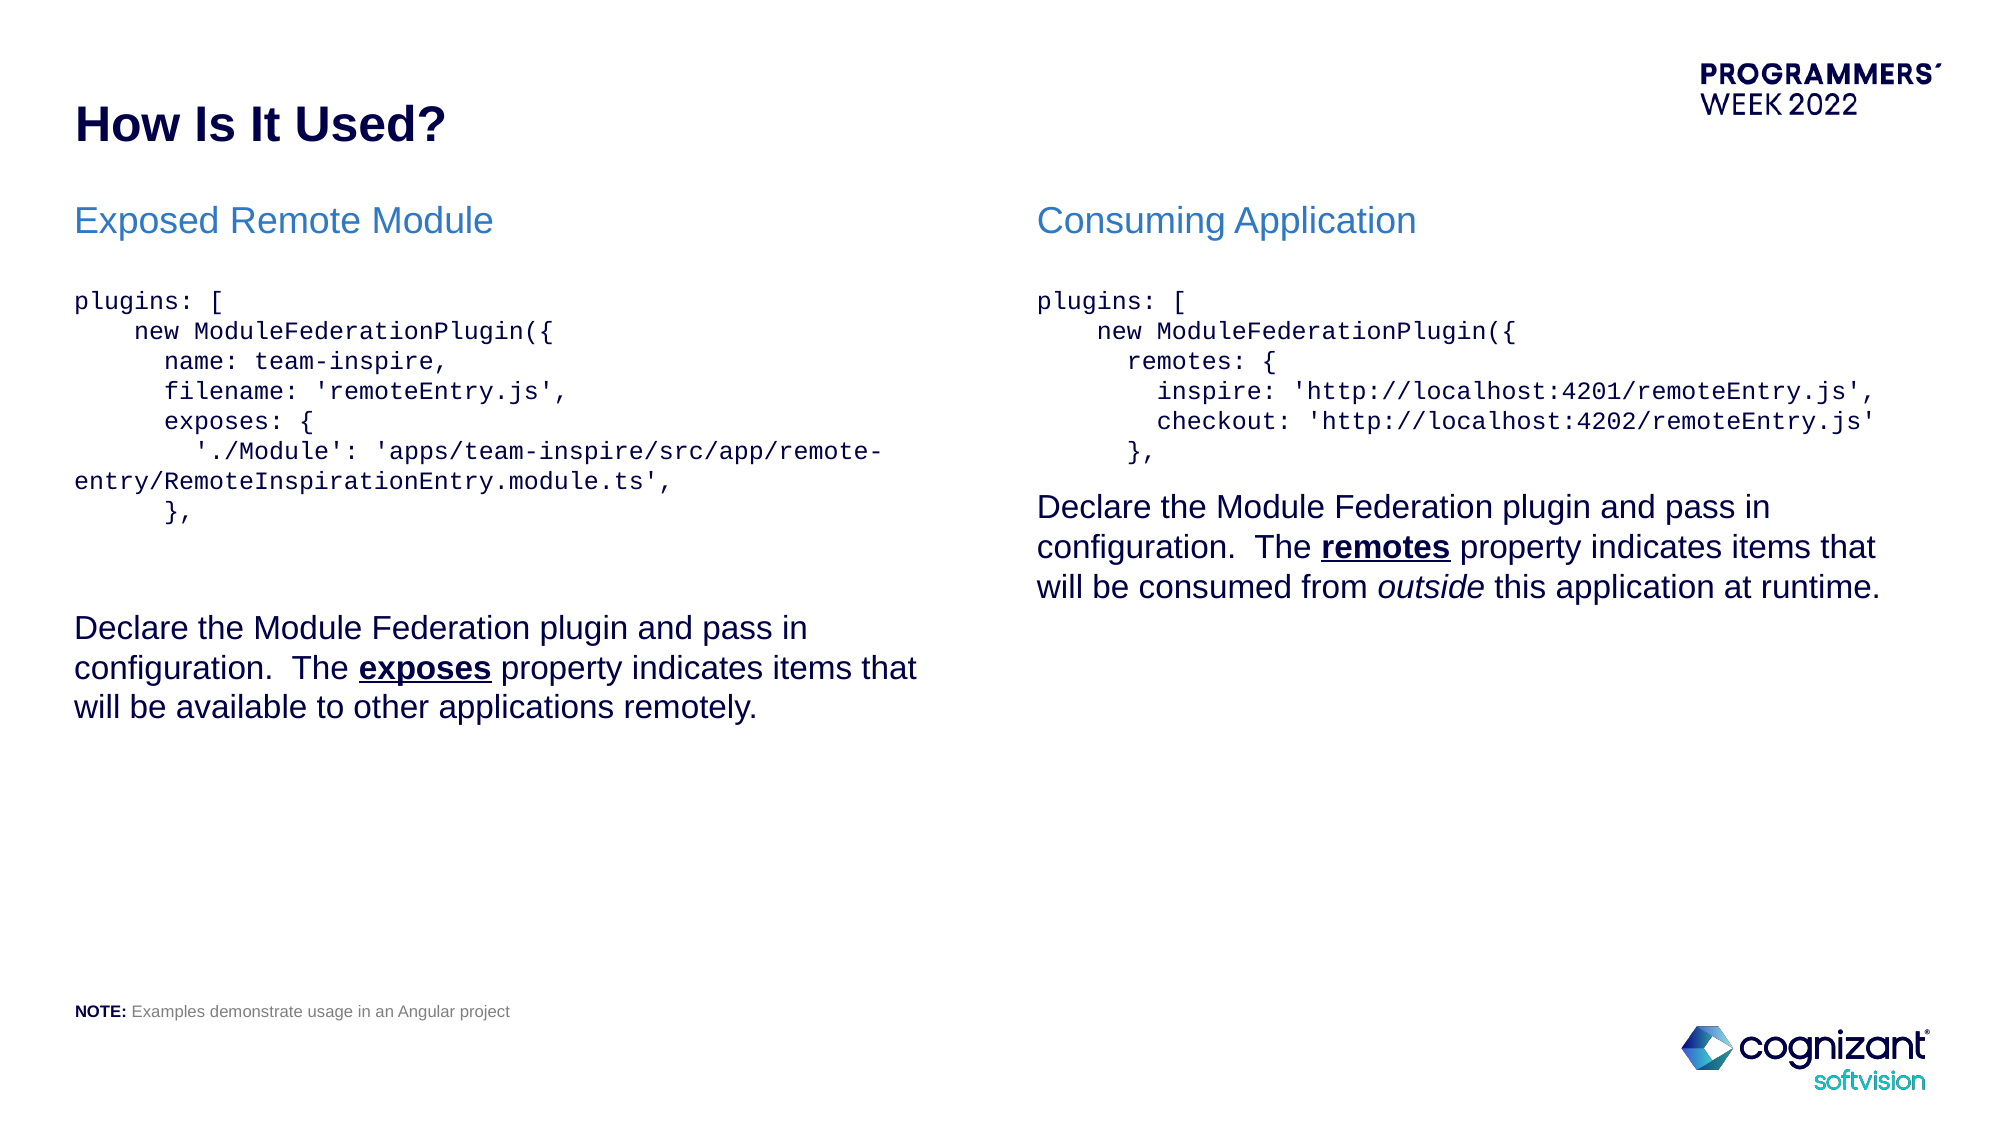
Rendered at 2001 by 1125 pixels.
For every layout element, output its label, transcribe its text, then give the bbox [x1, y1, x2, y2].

list Consuming Application [1036, 196, 1907, 243]
title How Is It Used? [75, 91, 1848, 142]
list plugins: [ new ModuleFederationPlugin({ name: team-inspire, filename: 'remoteEntry.js', exposes: { './Module': 'apps/team-inspire/src/app/remote-entry/RemoteInspirationEntry.module.ts', }, Declare the Module Federation plugin and pass in configuration. The exposes property indicates items that will be available to other applications remotely. [74, 284, 945, 947]
picture [1677, 54, 1942, 129]
picture [1663, 1005, 1949, 1110]
list Exposed Remote Module [74, 196, 945, 243]
list NOTE: Examples demonstrate usage in an Angular project [75, 963, 1848, 1022]
list plugins: [ new ModuleFederationPlugin({ remotes: { inspire: 'http://localhost:4201/remoteEntry.js', checkout: 'http://localhost:4202/remoteEntry.js' }, Declare the Module Federation plugin and pass in configuration. The remotes property indicates items that will be consumed from outside this application at runtime. [1036, 284, 1907, 947]
